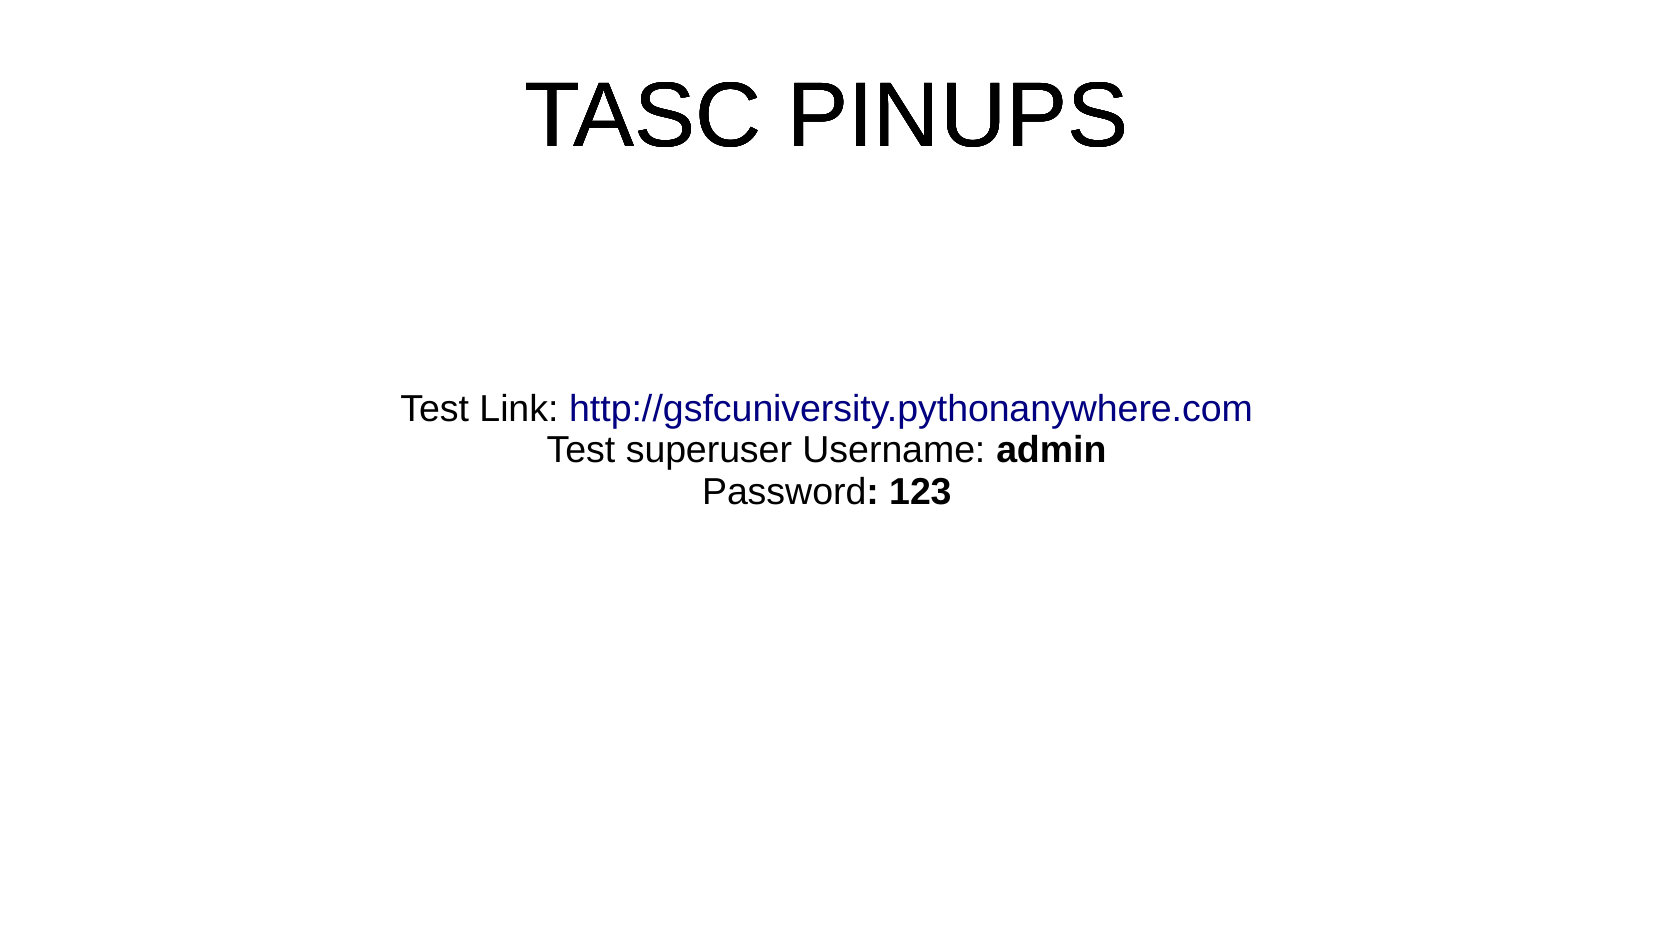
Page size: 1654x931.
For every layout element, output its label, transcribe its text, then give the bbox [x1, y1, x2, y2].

title TASC PINUPS [82, 37, 1571, 193]
subtitle Test Link: http://gsfcuniversity.pythonanywhere.com Test superuser Username: admin Password: 123 [82, 217, 1571, 758]
